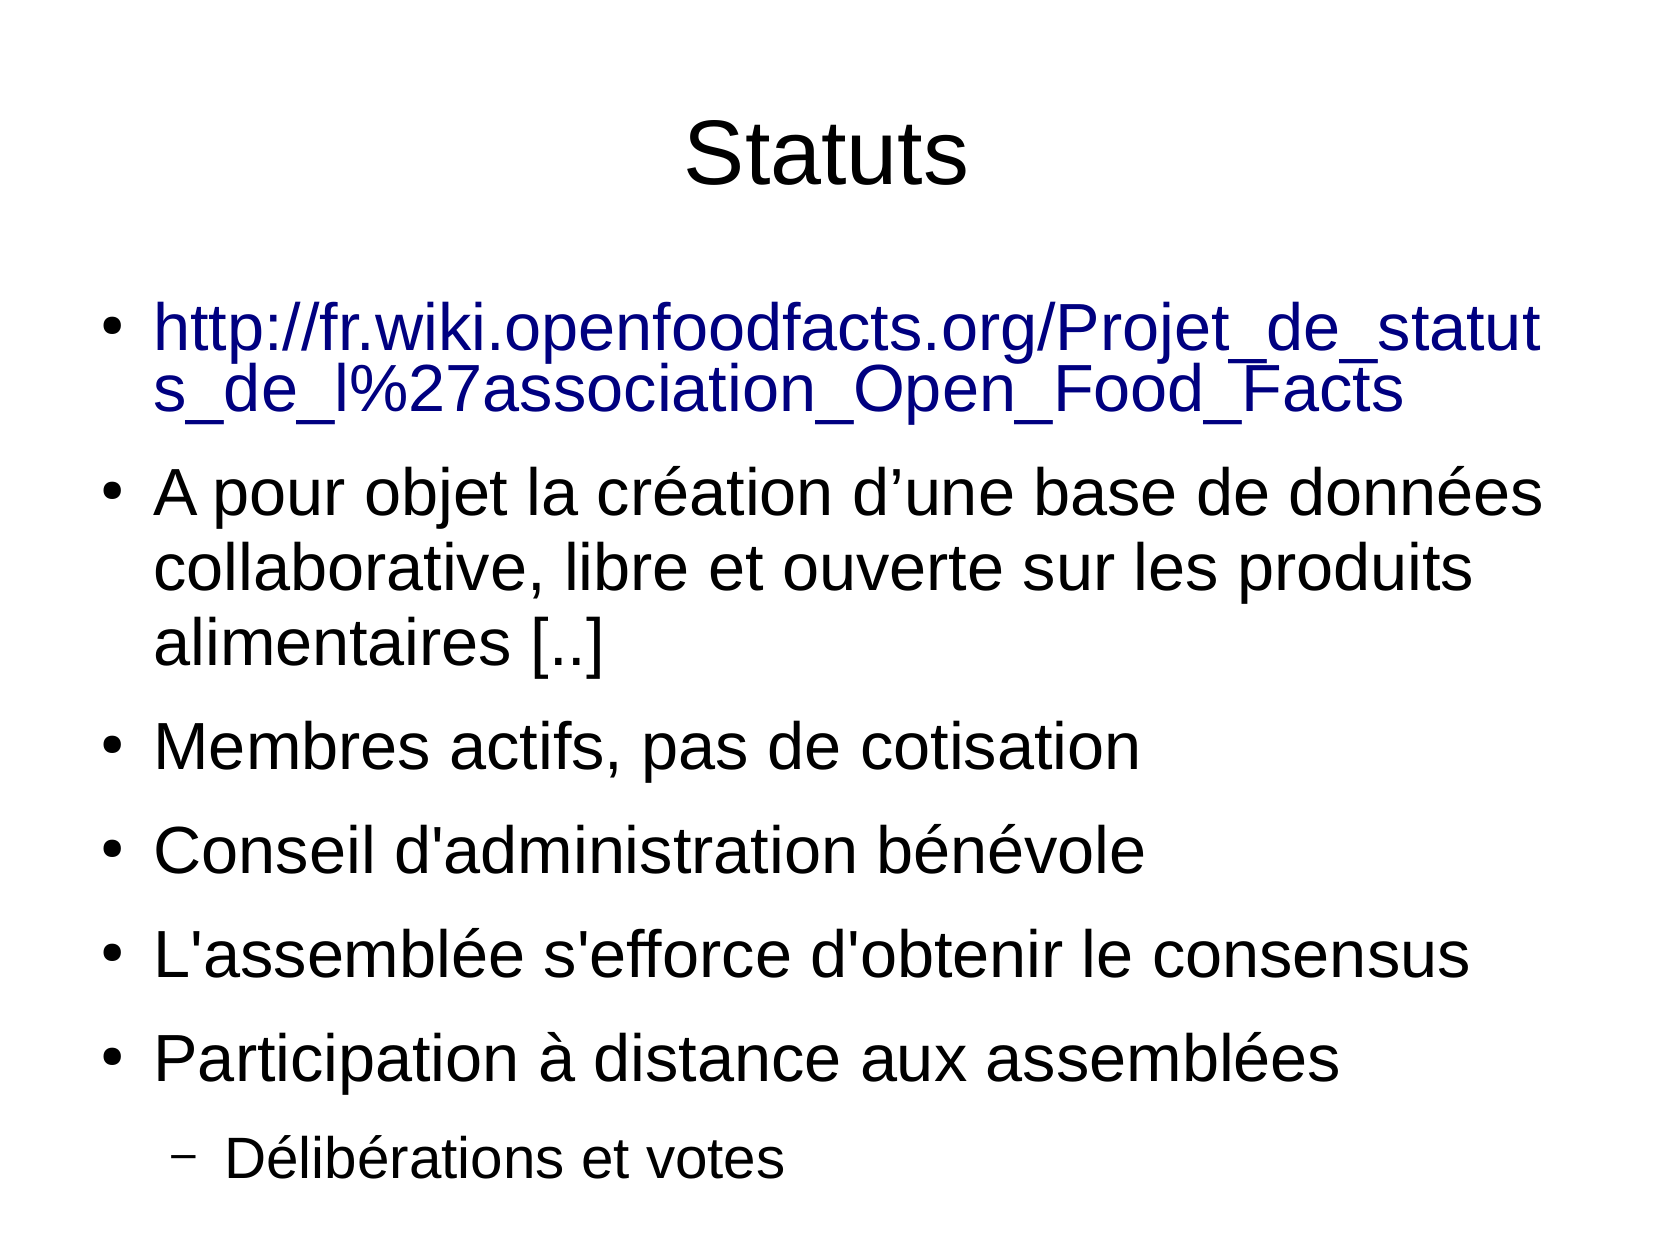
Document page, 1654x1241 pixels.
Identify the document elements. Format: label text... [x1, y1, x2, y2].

title Statuts [82, 49, 1571, 257]
list http://fr.wiki.openfoodfacts.org/Projet_de_statuts_de_l%27association_Open_Food_Facts A pour objet la création d’une base de données collaborative, libre et ouverte sur les produits alimentaires [..] Membres actifs, pas de cotisation Conseil d'administration bénévole L'assemblée s'efforce d'obtenir le consensus Participation à distance aux assemblées Délibérations et votes [82, 290, 1571, 1126]
